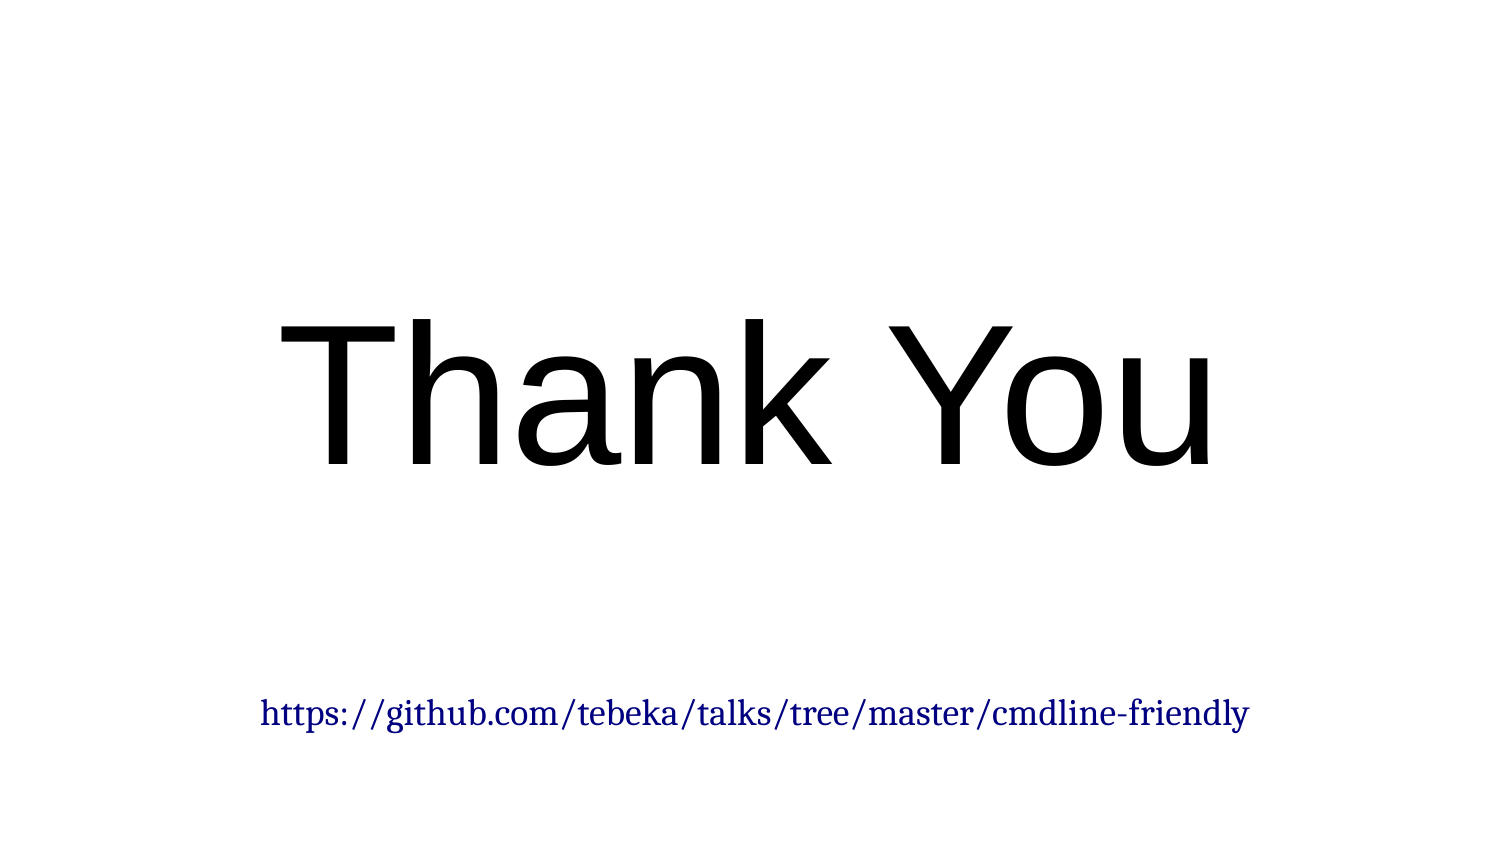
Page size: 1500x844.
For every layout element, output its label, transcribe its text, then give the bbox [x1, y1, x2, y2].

text_box https://github.com/tebeka/talks/tree/master/cmdline-friendly [51, 645, 1460, 775]
title Thank You [67, 7, 1433, 645]
